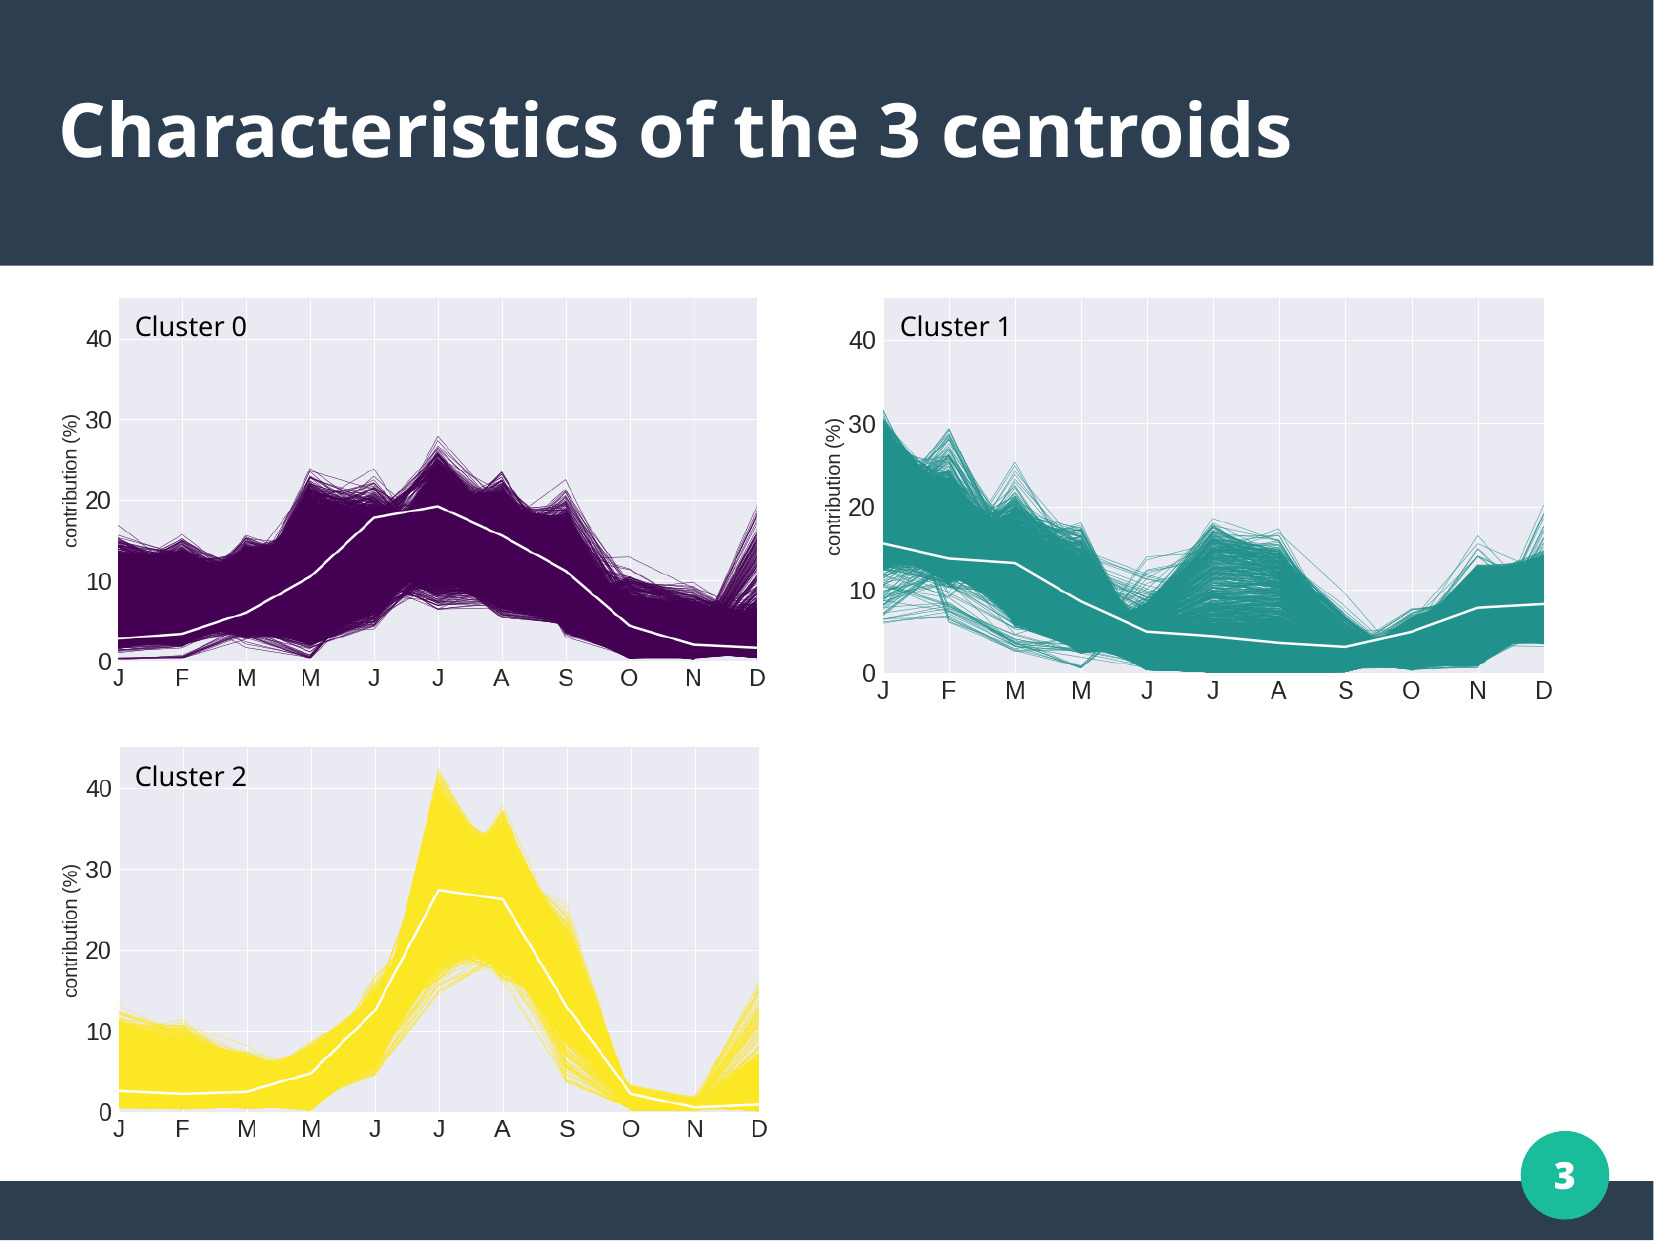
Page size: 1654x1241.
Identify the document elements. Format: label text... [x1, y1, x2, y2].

title Characteristics of the 3 centroids [59, 49, 1595, 207]
picture [15, 270, 1628, 1172]
text_box Cluster 1 [885, 300, 1111, 361]
text_box Cluster 0 [120, 300, 346, 361]
text_box Cluster 2 [120, 750, 346, 811]
